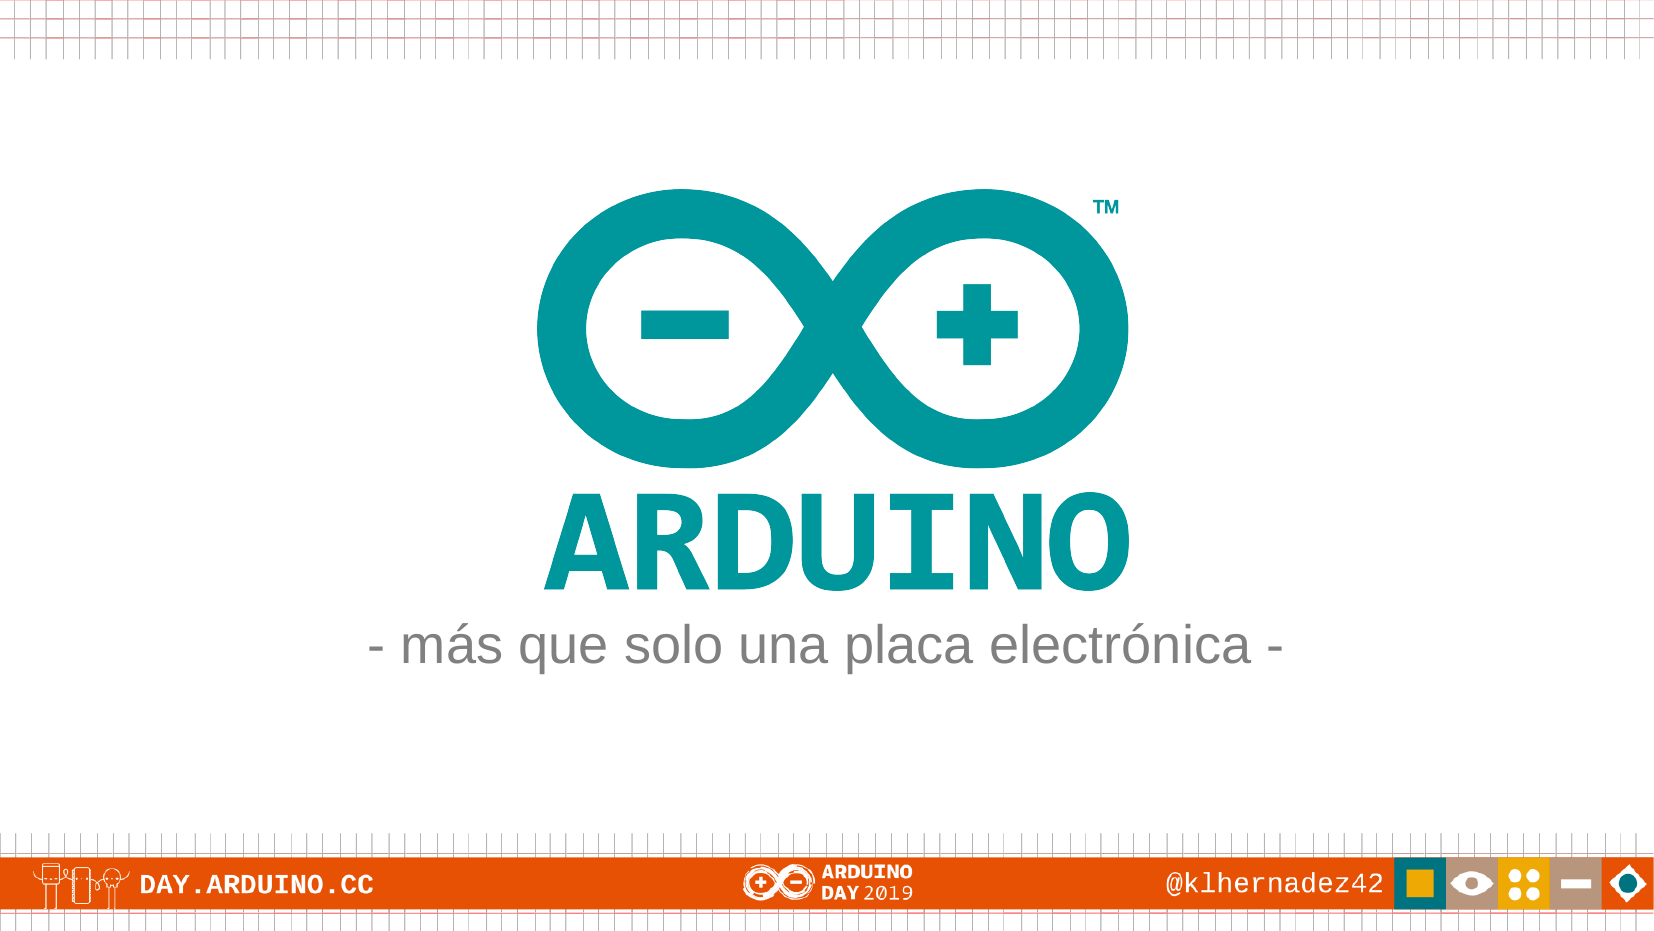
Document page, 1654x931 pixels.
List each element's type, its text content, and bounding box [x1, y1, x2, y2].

subtitle - más que solo una placa electrónica - [82, 501, 1571, 787]
picture [0, 0, 1654, 931]
